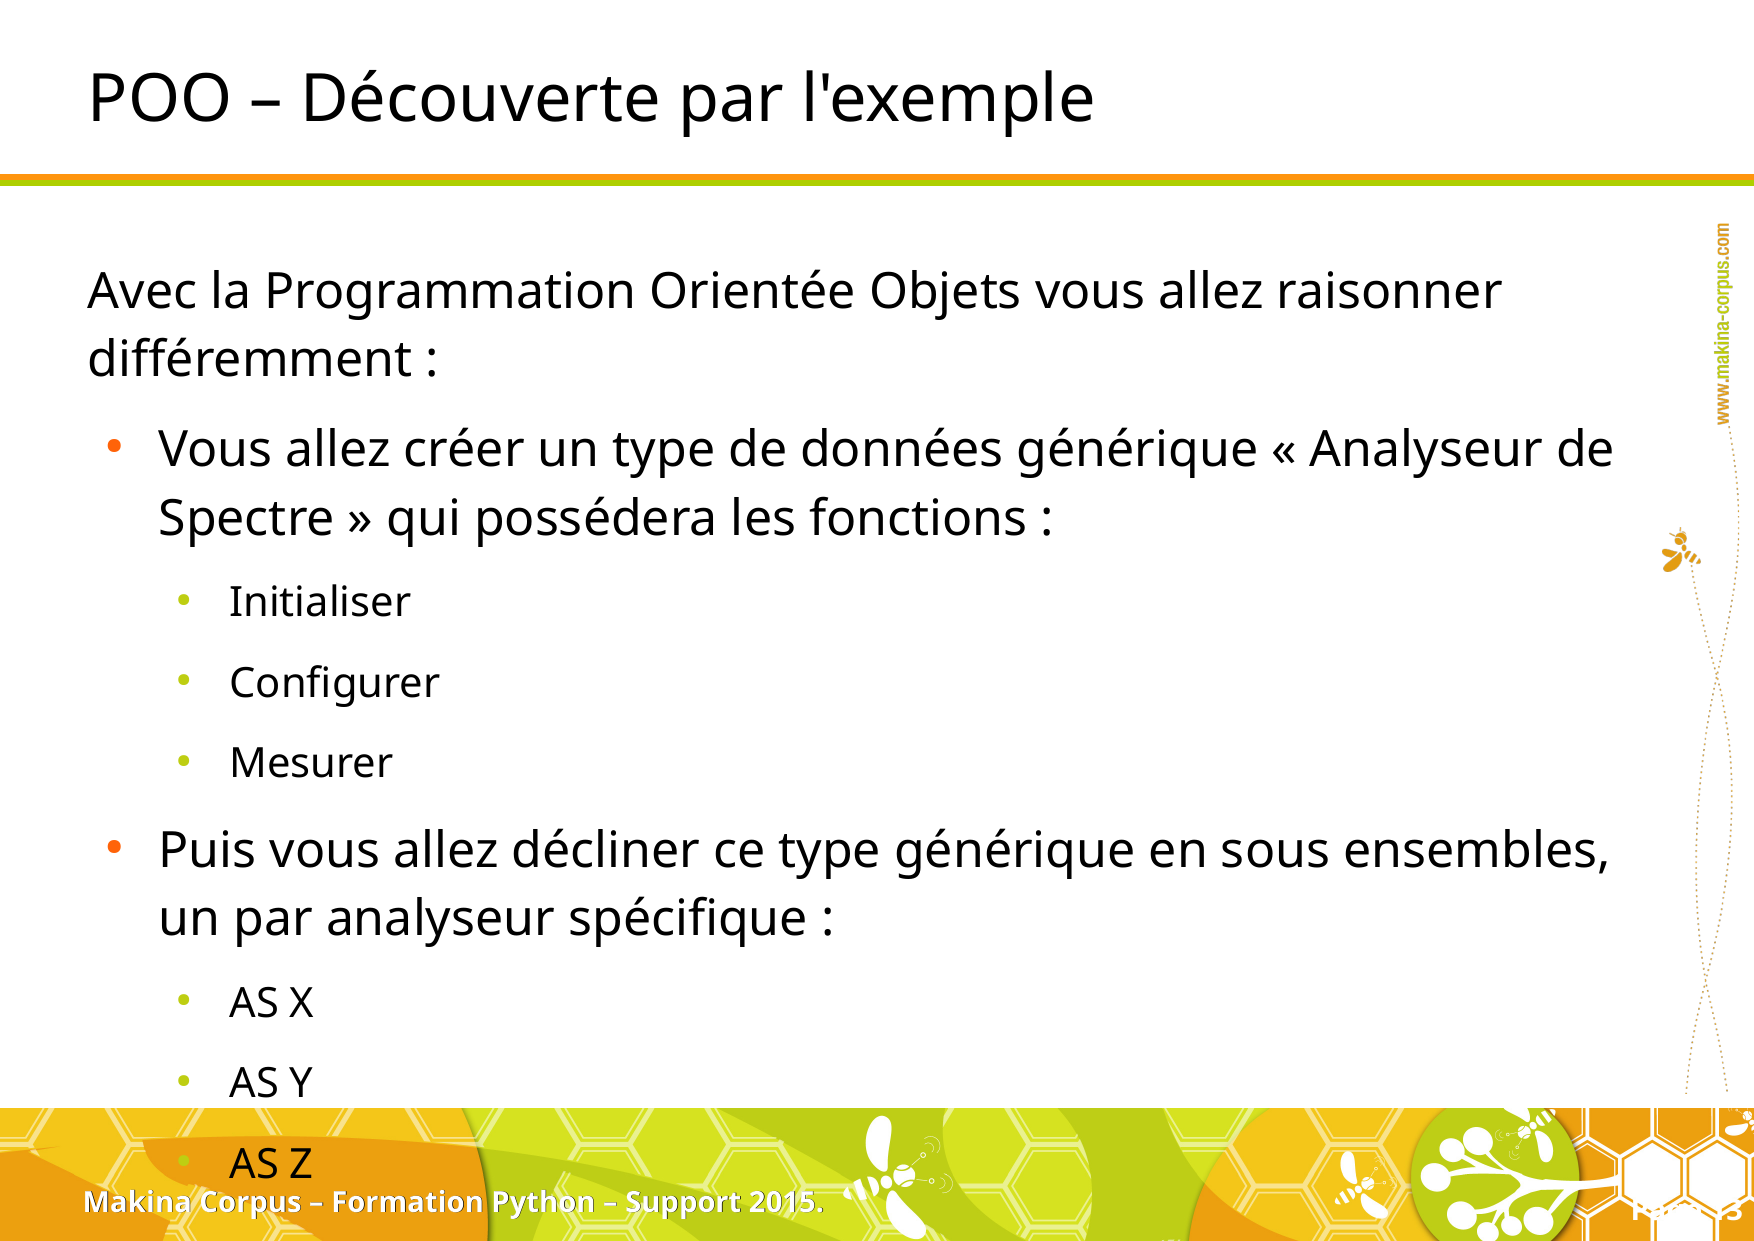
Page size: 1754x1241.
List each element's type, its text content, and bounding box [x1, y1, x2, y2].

list Avec la Programmation Orientée Objets vous allez raisonner différemment : Vous allez créer un type de données générique « Analyseur de Spectre » qui possédera les fonctions : Initialiser Configurer Mesurer Puis vous allez décliner ce type générique en sous ensembles, un par analyseur spécifique : AS X AS Y AS Z [87, 254, 1667, 1106]
title POO – Découverte par l'exemple [87, 31, 1667, 160]
picture [1639, 203, 1754, 1093]
picture [0, 1108, 1754, 1241]
